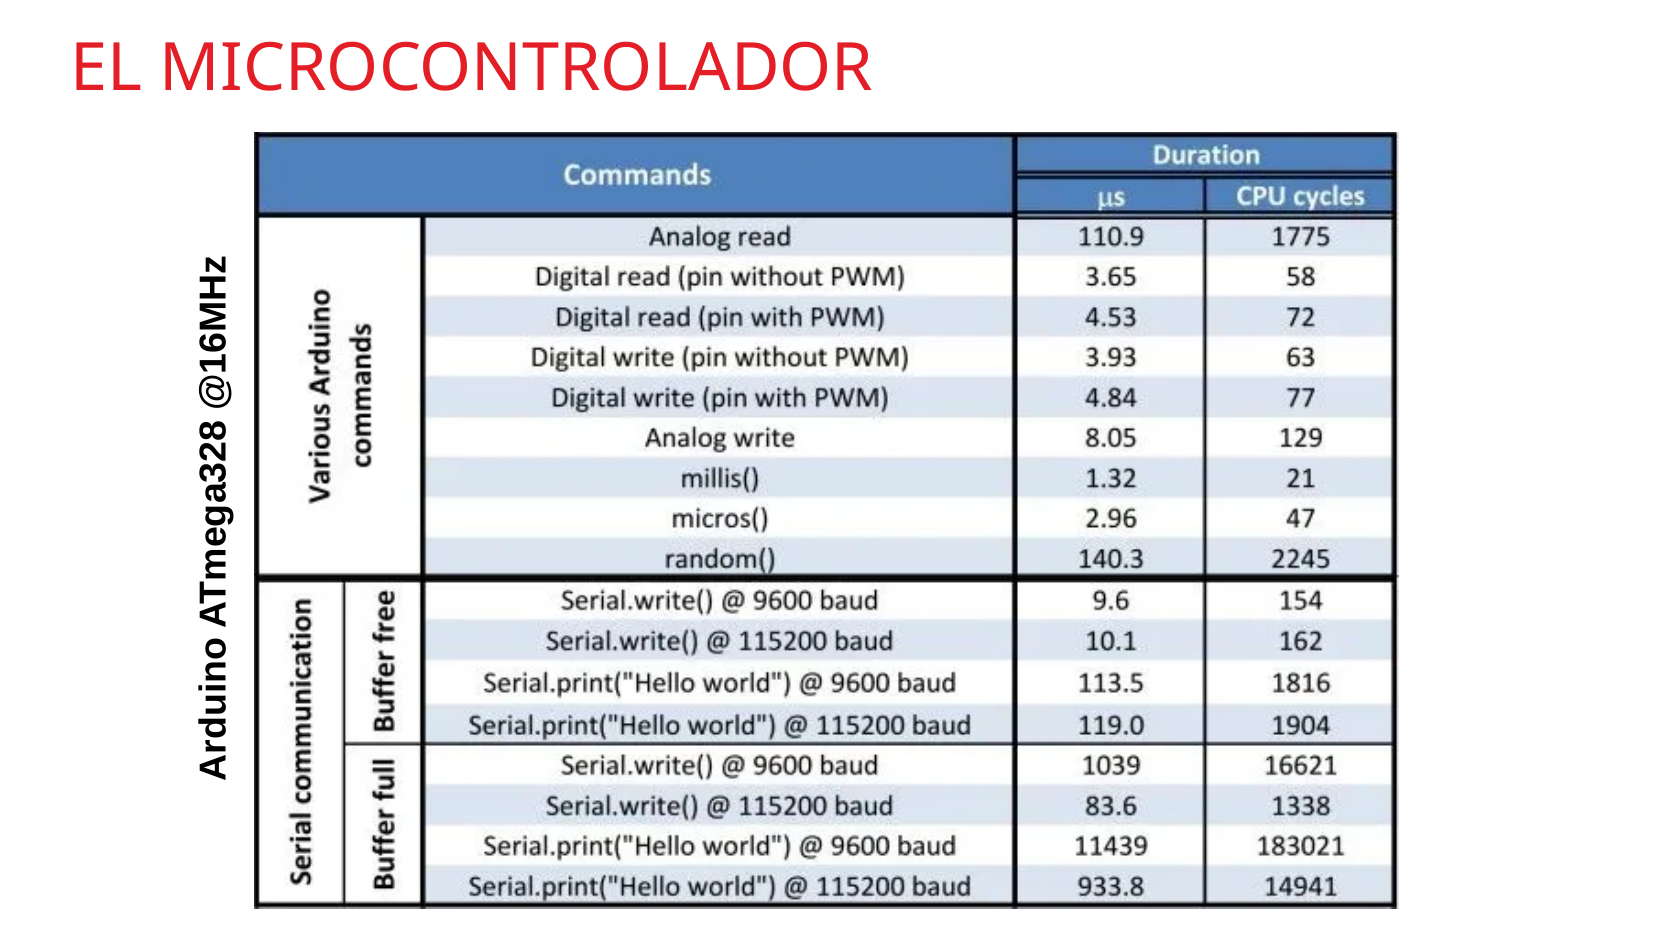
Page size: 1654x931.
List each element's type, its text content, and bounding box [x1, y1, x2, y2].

title EL MICROCONTROLADOR [70, 11, 1347, 118]
picture [254, 132, 1399, 909]
text_box Arduino ATmega328 @16MHz [184, 240, 242, 796]
